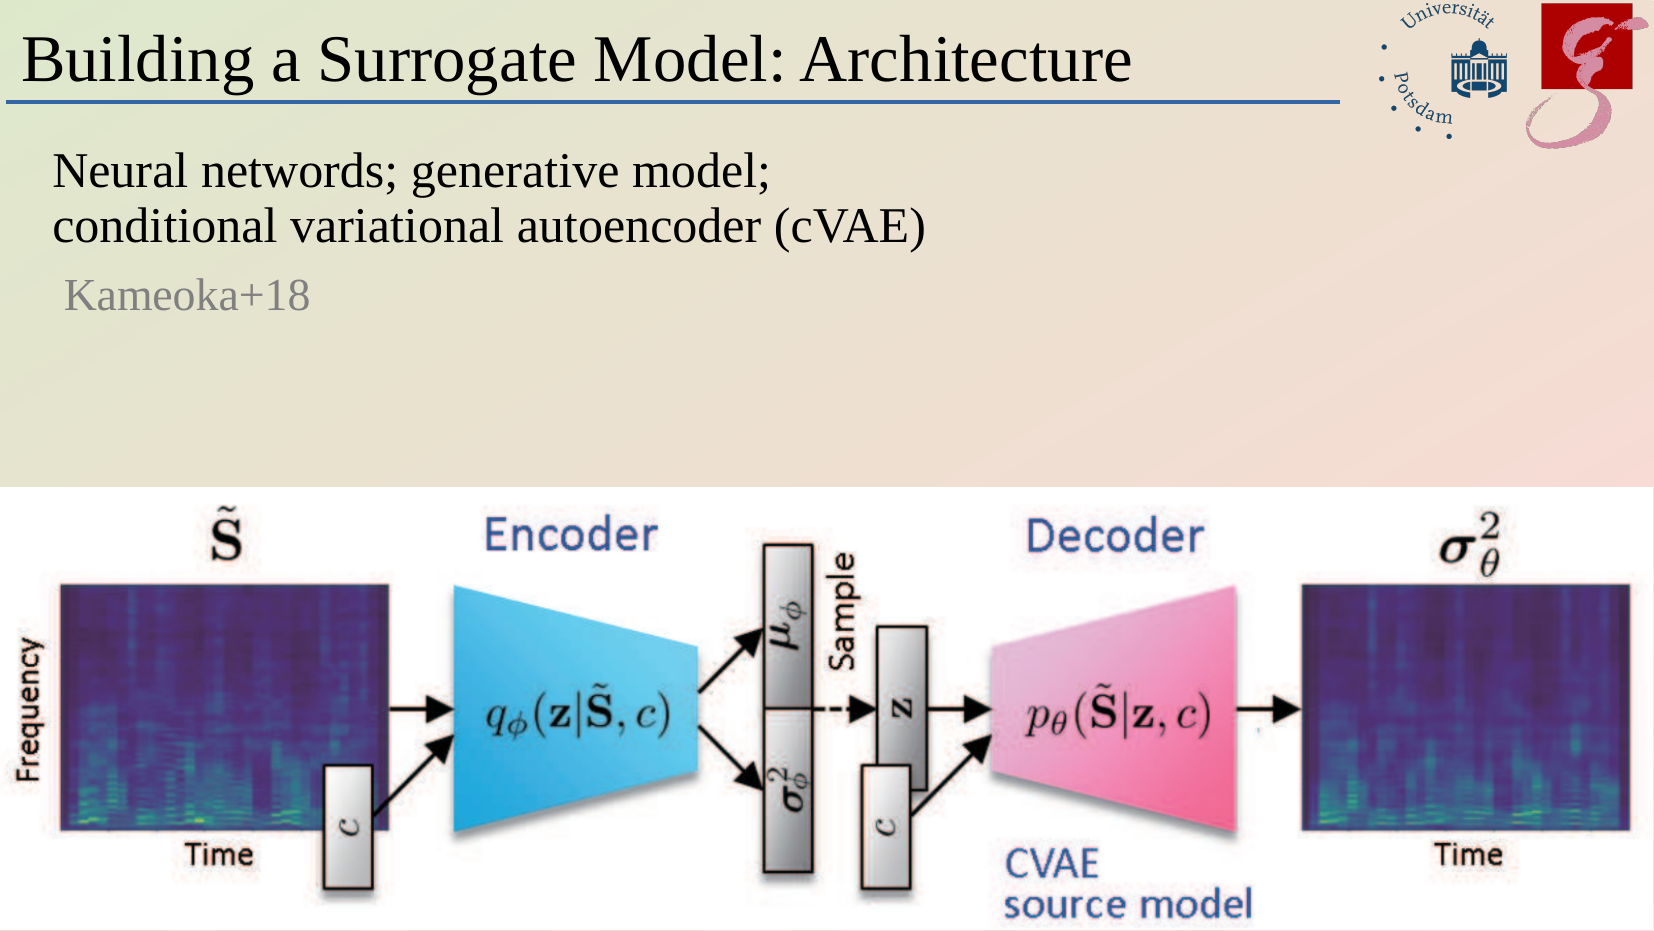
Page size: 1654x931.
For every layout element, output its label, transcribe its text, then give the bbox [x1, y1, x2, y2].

text_box Kameoka+18 [37, 262, 326, 324]
picture [0, 487, 1654, 930]
picture [1375, 0, 1654, 154]
title Building a Surrogate Model: Architecture [20, 0, 1375, 118]
text_box Neural networds; generative model; conditional variational autoencoder (cVAE) [37, 135, 940, 301]
